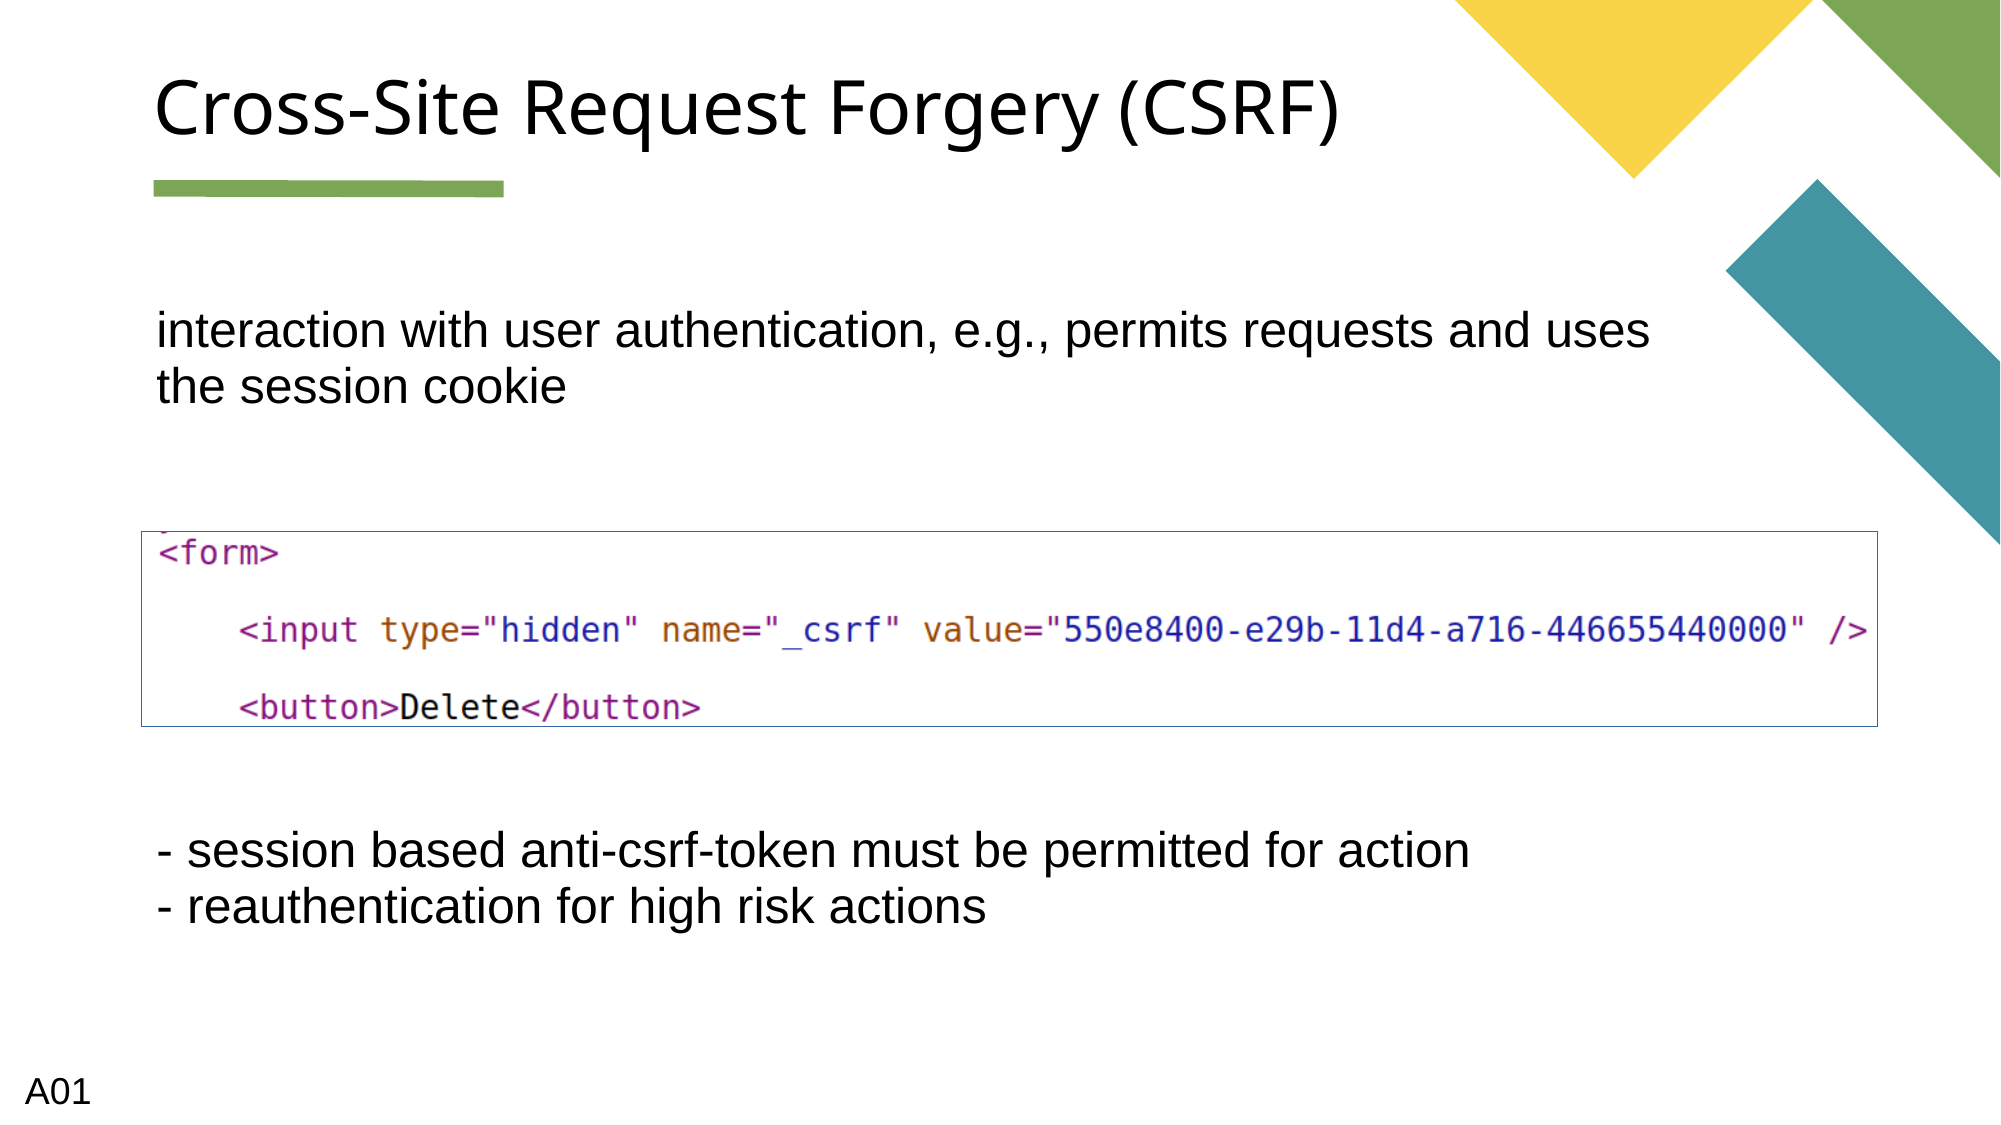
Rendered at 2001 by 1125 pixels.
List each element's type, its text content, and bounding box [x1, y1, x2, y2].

title Cross-Site Request Forgery (CSRF) [153, 47, 1496, 164]
text_box A01 [10, 1062, 107, 1120]
text_box interaction with user authentication, e.g., permits requests and uses the session cookie [141, 295, 1689, 422]
text_box - session based anti-csrf-token must be permitted for action - reauthentication for high risk actions [141, 814, 1536, 942]
picture [141, 531, 1878, 727]
